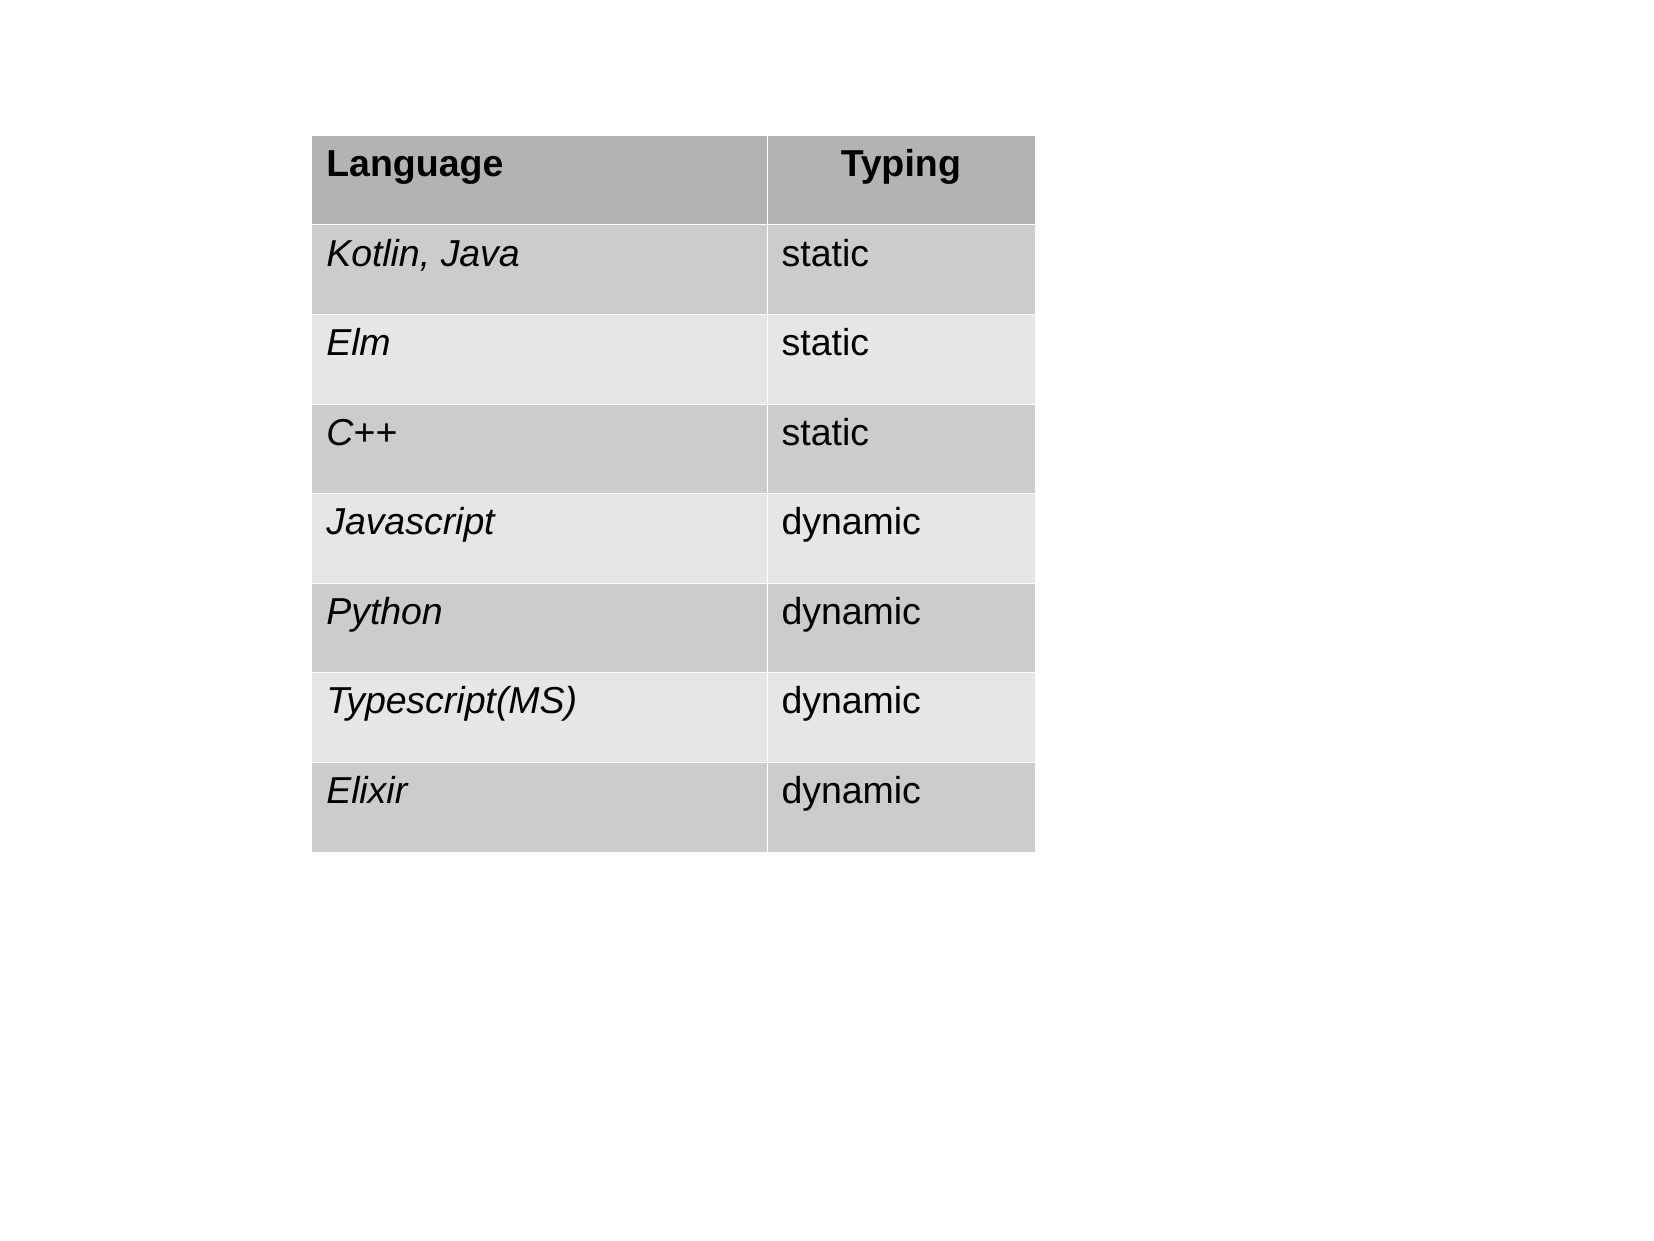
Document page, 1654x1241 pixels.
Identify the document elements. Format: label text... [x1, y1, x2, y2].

table_header Typing [768, 136, 1035, 224]
table_cell Javascript [312, 494, 767, 583]
table_header Language [312, 136, 767, 224]
table_cell dynamic [768, 584, 1035, 672]
table_cell dynamic [768, 673, 1035, 762]
table_cell dynamic [768, 494, 1035, 583]
table_cell static [768, 315, 1035, 404]
table_cell Typescript(MS) [312, 673, 767, 762]
table_cell dynamic [768, 763, 1035, 852]
table_cell Python [312, 584, 767, 672]
table_cell C++ [312, 405, 767, 493]
table_cell static [768, 225, 1035, 314]
table_cell static [768, 405, 1035, 493]
table_cell Elixir [312, 763, 767, 852]
table_cell Elm [312, 315, 767, 404]
table_cell Kotlin, Java [312, 225, 767, 314]
